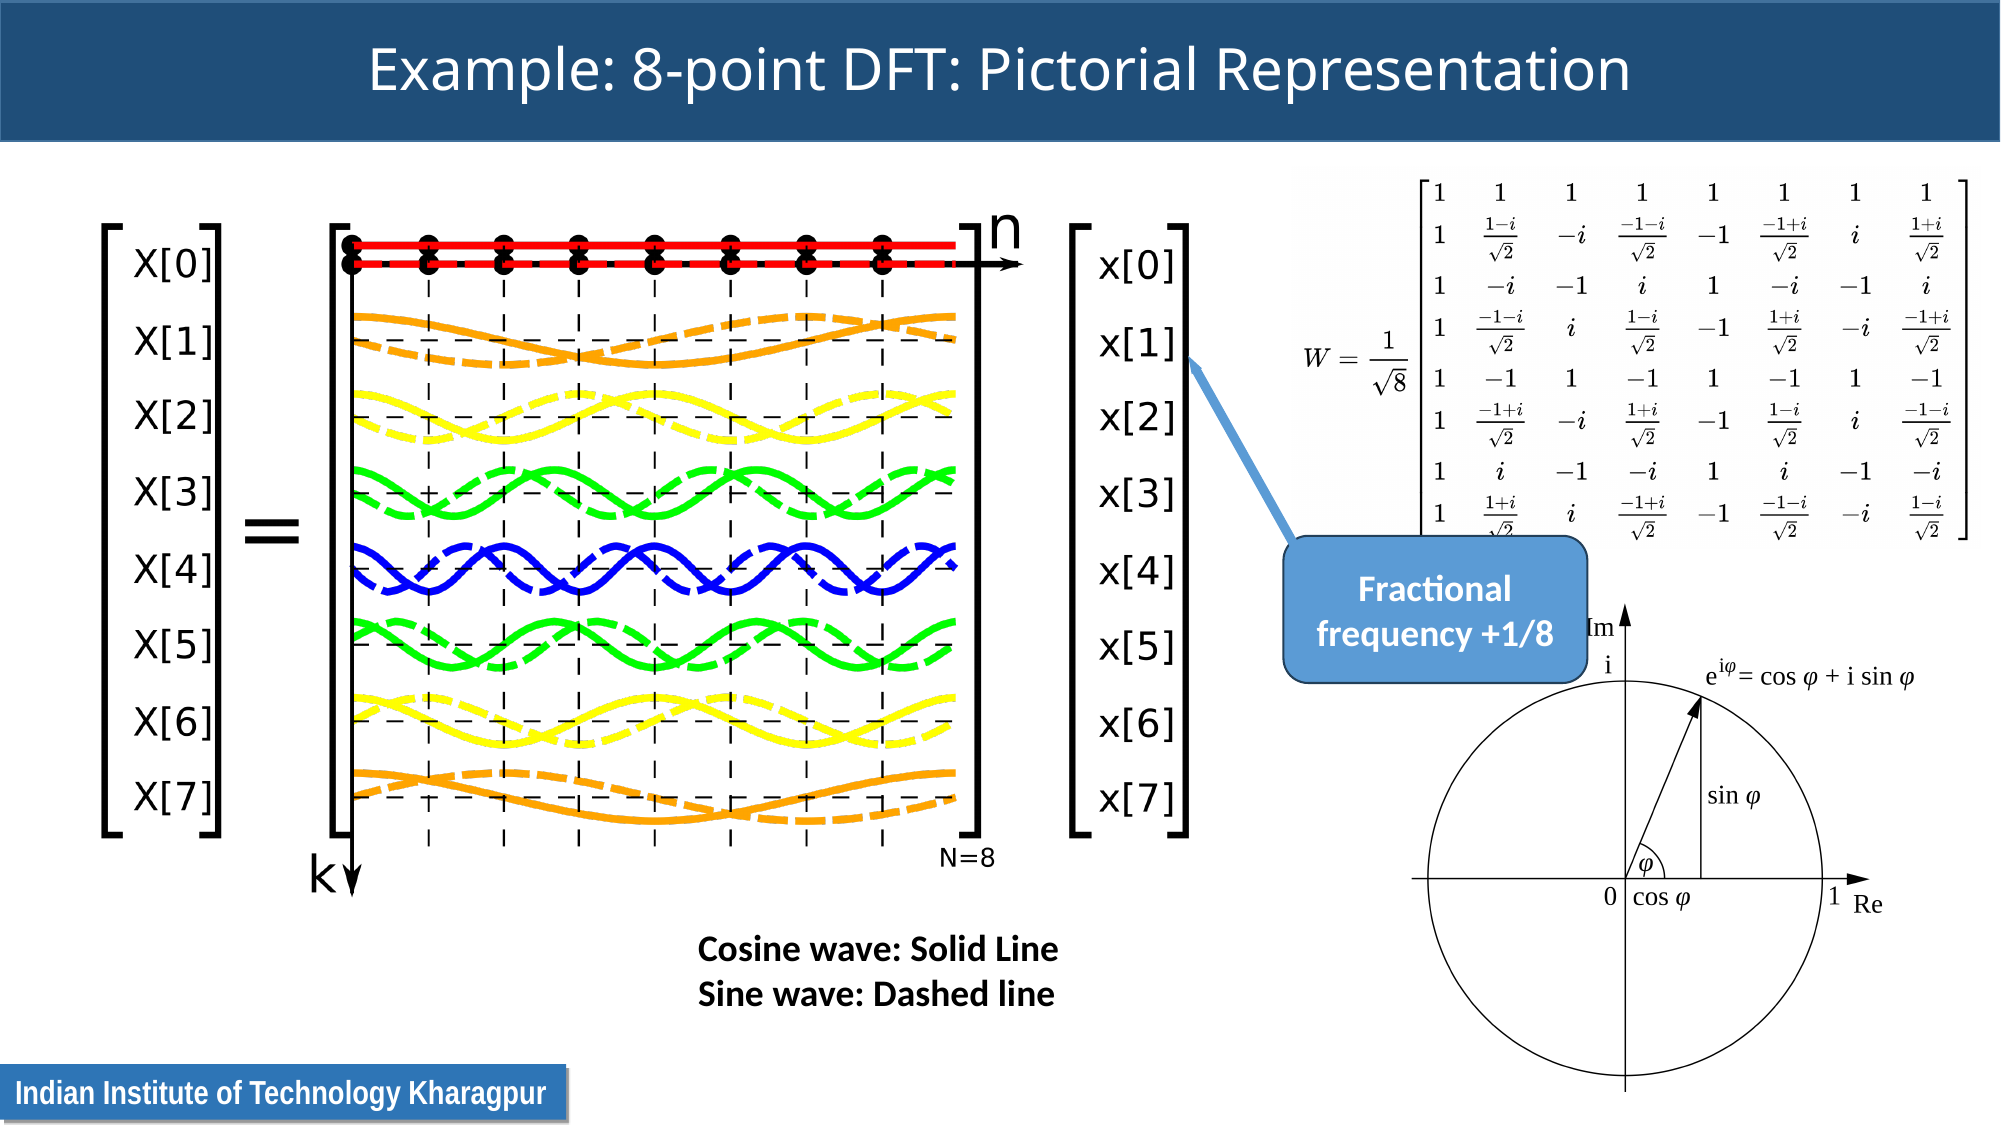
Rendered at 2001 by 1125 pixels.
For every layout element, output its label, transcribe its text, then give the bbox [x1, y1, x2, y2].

title Example: 8-point DFT: Pictorial Representation [0, 1, 2000, 141]
picture [20, 189, 1289, 917]
text_box Cosine wave: Solid Line Sine wave: Dashed line [683, 916, 1134, 1023]
picture [1291, 166, 1981, 549]
picture [1410, 600, 1917, 1107]
text_box Fractional frequency +1/8 [1283, 535, 1588, 683]
